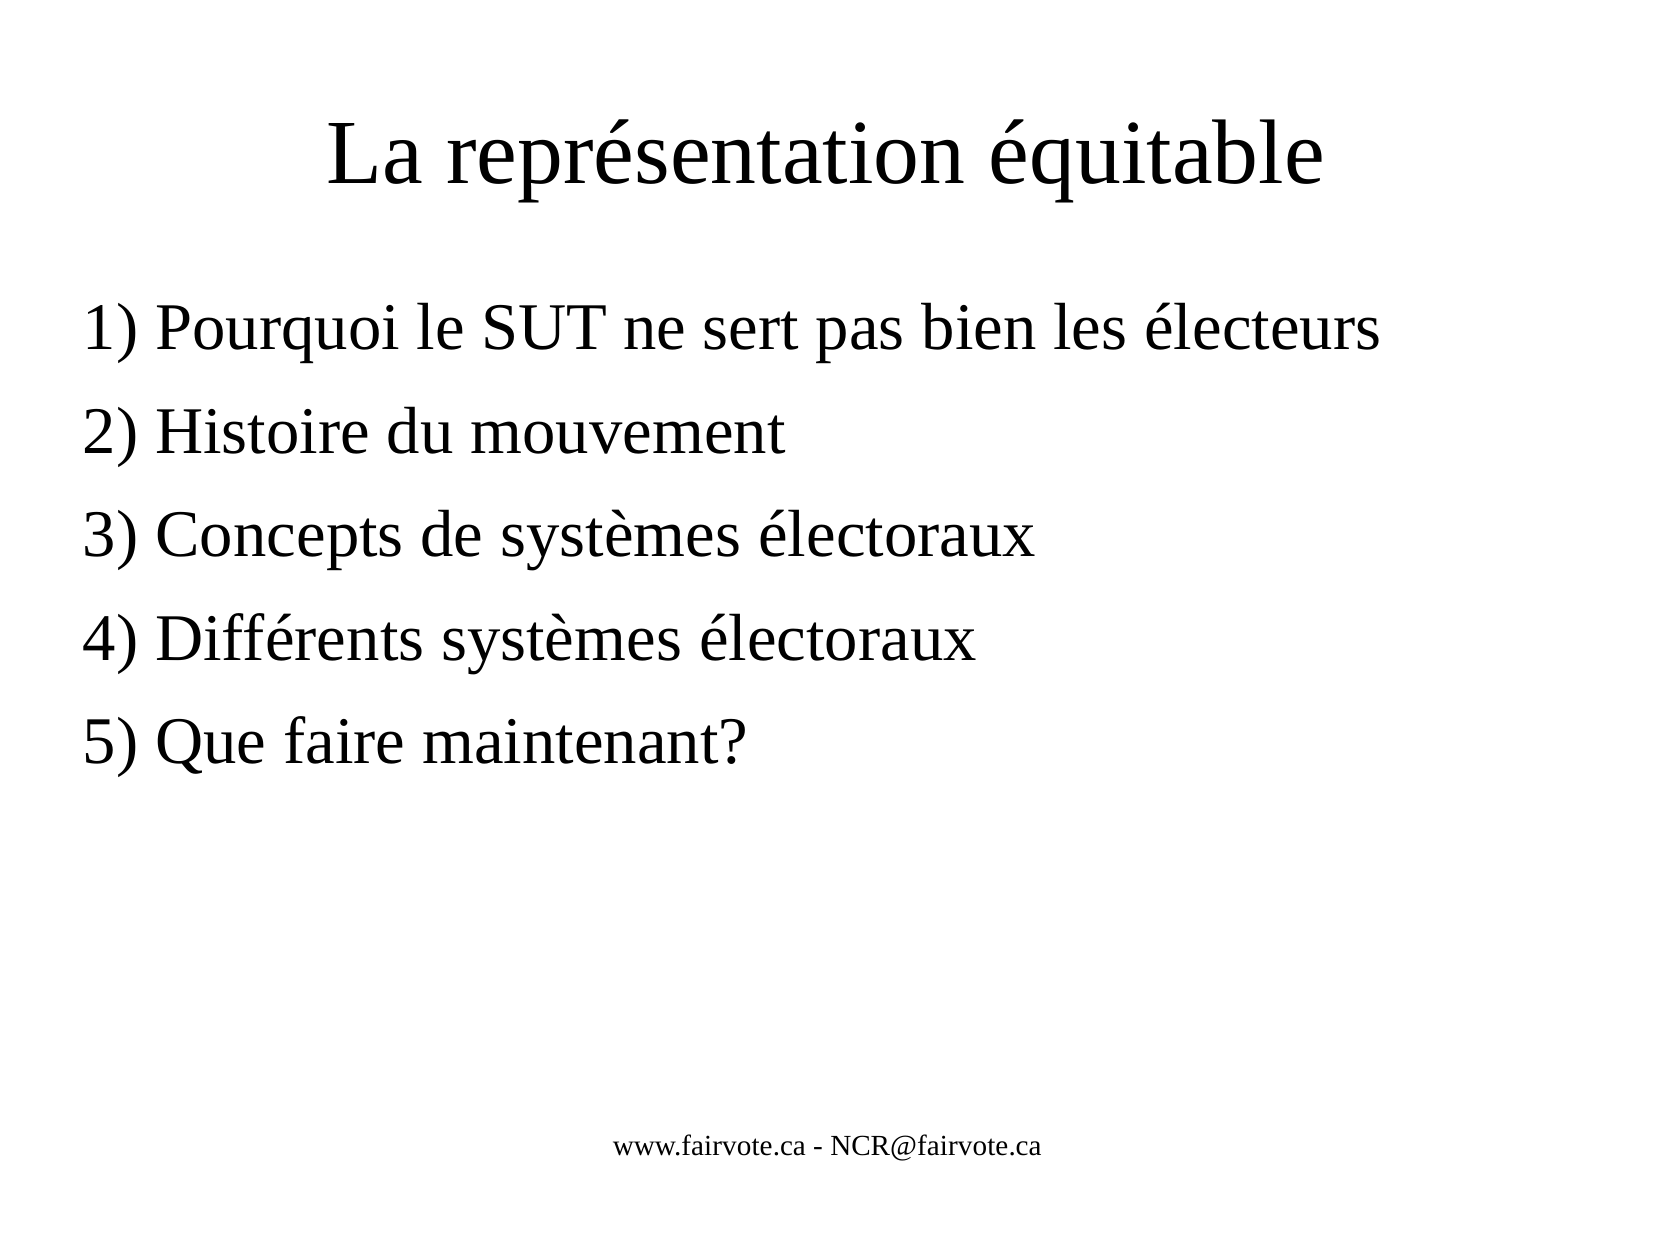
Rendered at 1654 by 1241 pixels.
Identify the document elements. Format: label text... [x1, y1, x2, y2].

title La représentation équitable [82, 49, 1571, 257]
list Pourquoi le SUT ne sert pas bien les électeurs Histoire du mouvement Concepts de systèmes électoraux Différents systèmes électoraux Que faire maintenant? [82, 290, 1538, 1010]
